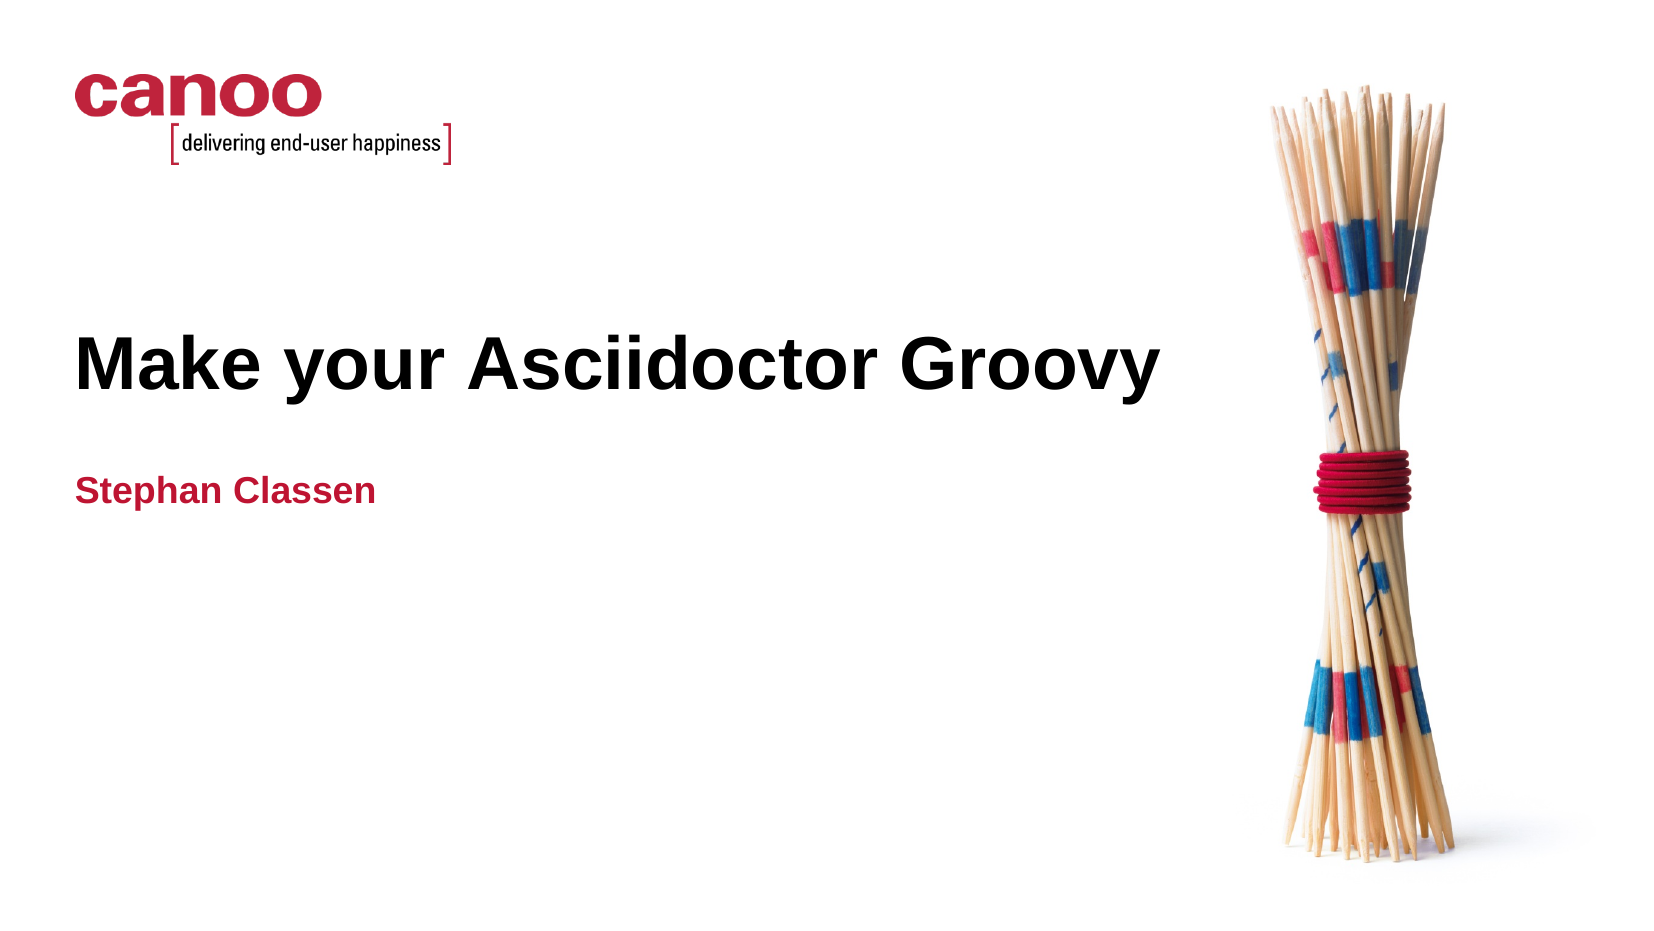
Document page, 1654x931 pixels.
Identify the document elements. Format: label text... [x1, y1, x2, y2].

picture [75, 74, 451, 165]
picture [1200, 15, 1644, 916]
text_box Make your Asciidoctor Groovy [74, 314, 1186, 406]
text_box Stephan Classen [74, 466, 963, 512]
